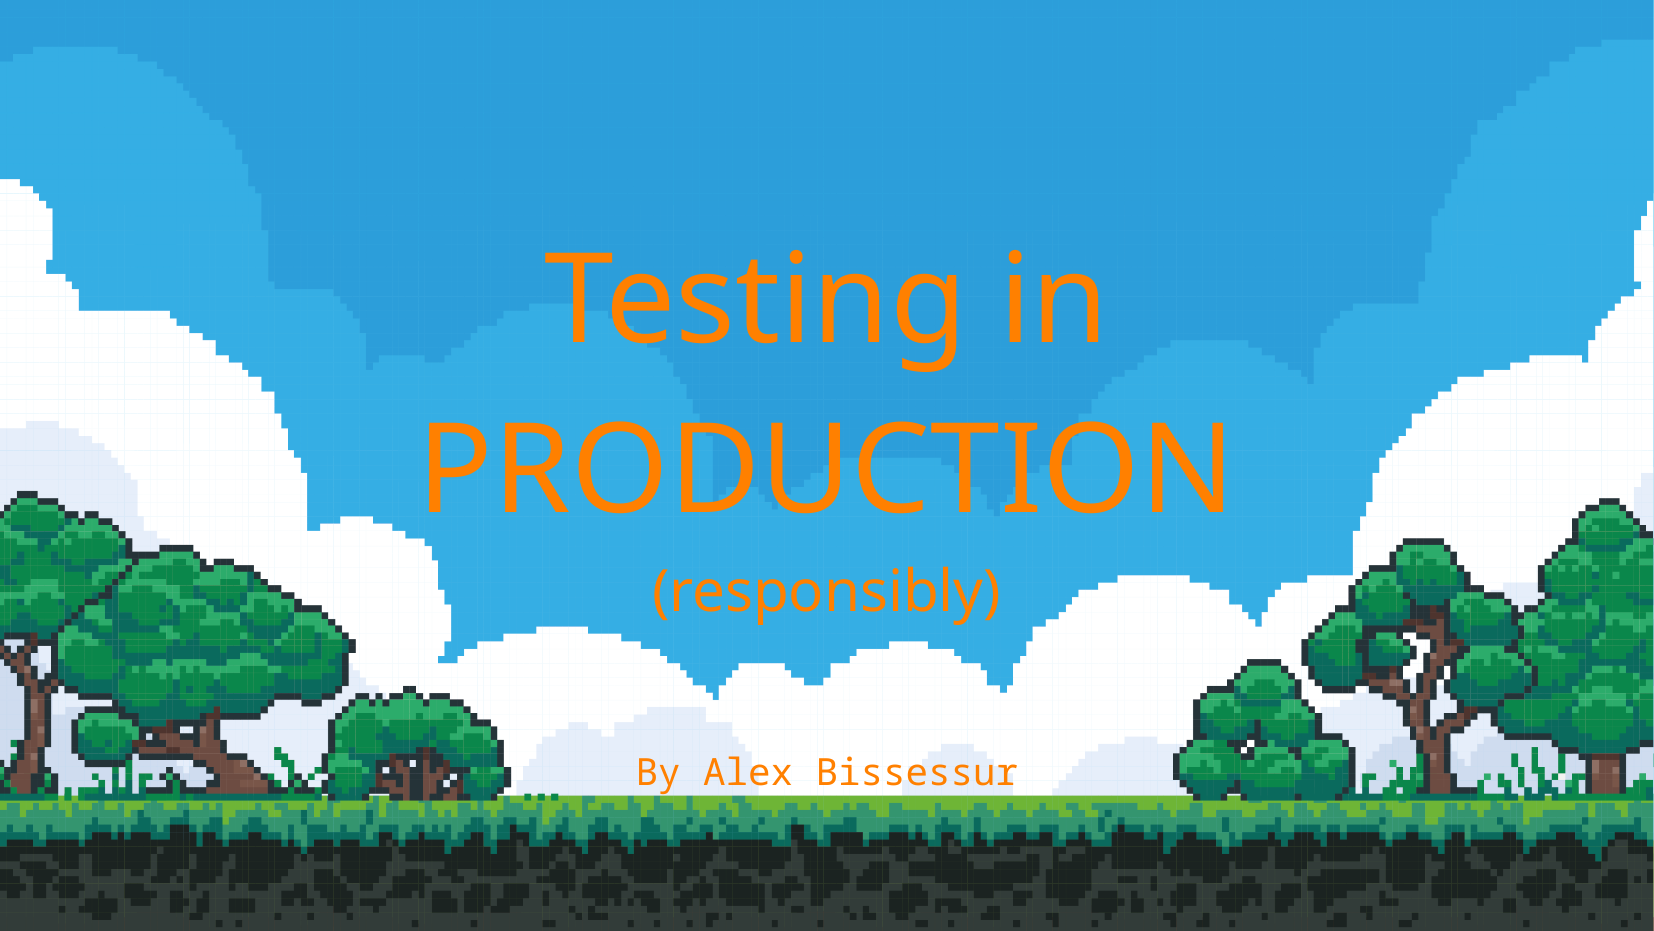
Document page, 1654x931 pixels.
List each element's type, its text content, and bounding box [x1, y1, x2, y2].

text_box By Alex Bissessur [590, 738, 1063, 801]
text_box Testing in PRODUCTION (responsibly) [206, 200, 1447, 567]
picture [0, 0, 1654, 931]
